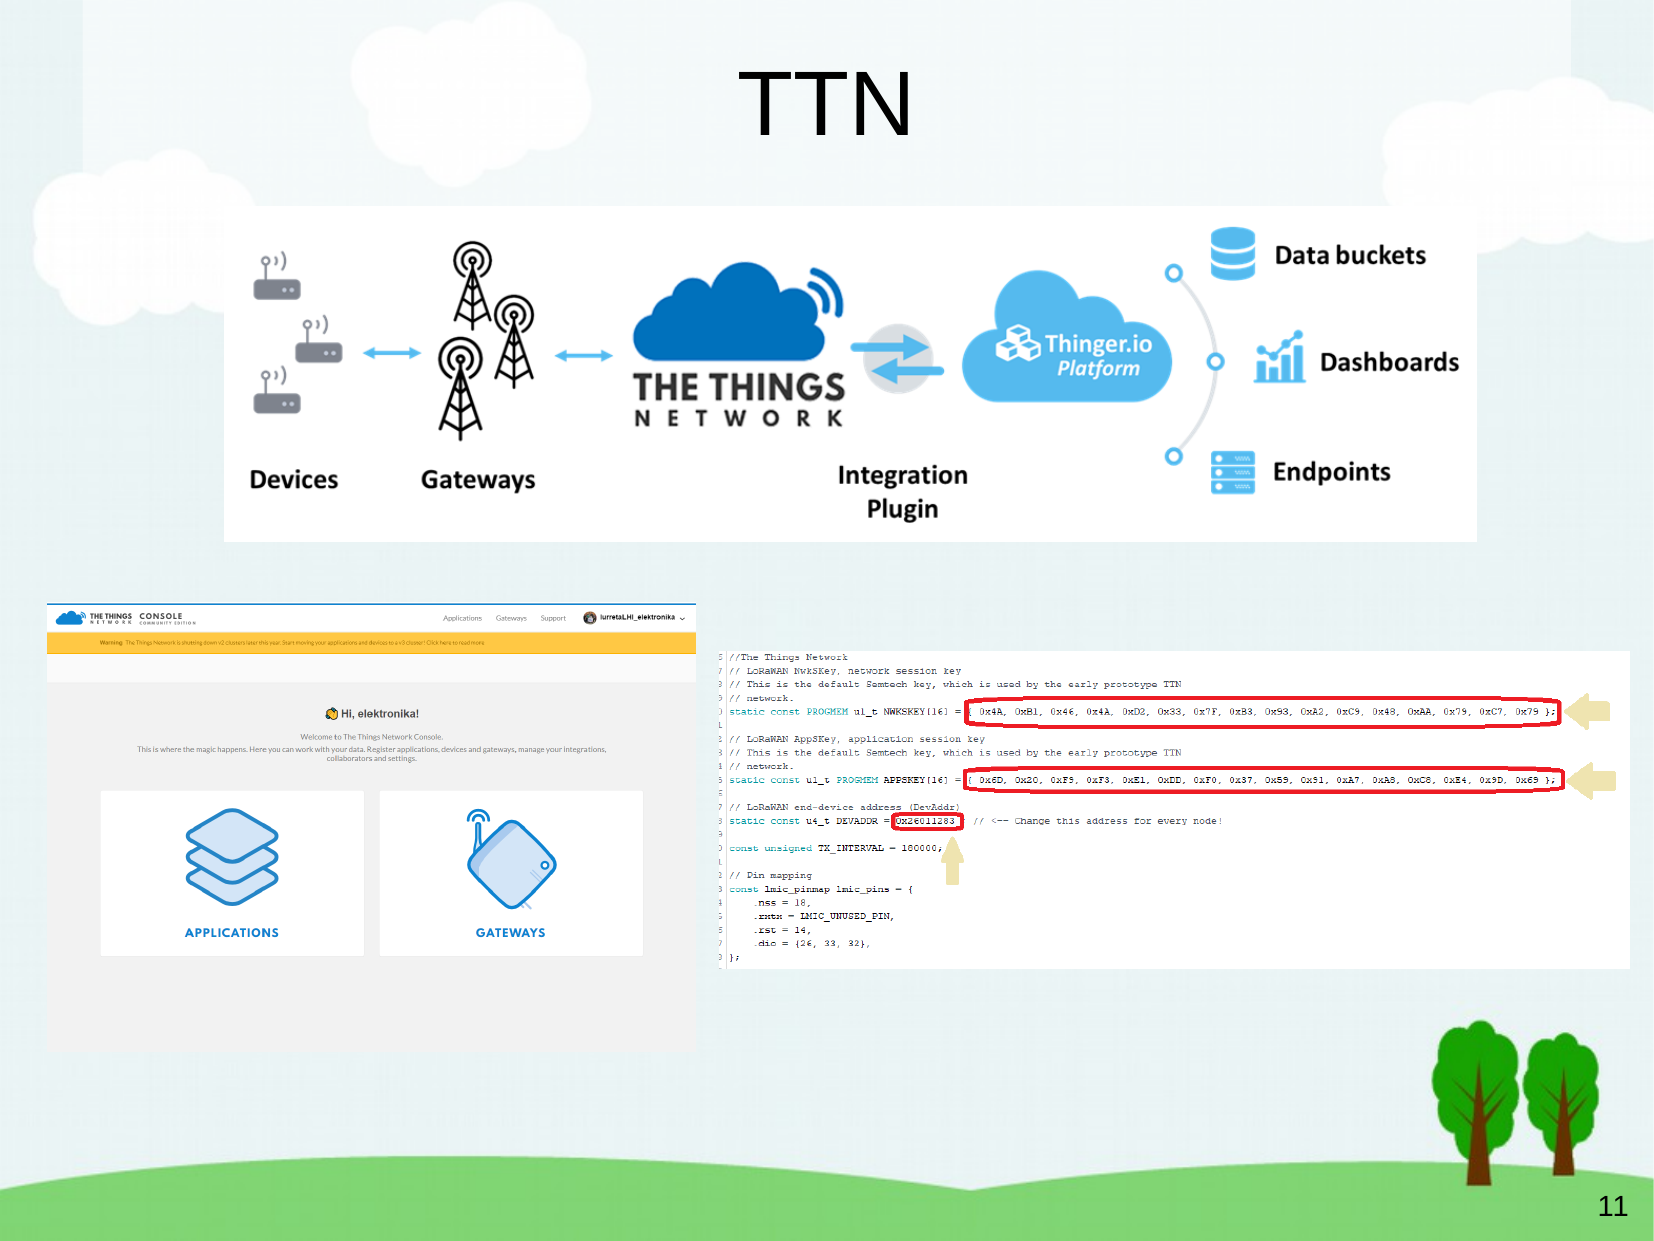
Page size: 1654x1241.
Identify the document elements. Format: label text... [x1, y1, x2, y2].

picture [0, 0, 1654, 1241]
title TTN [82, 0, 1571, 208]
